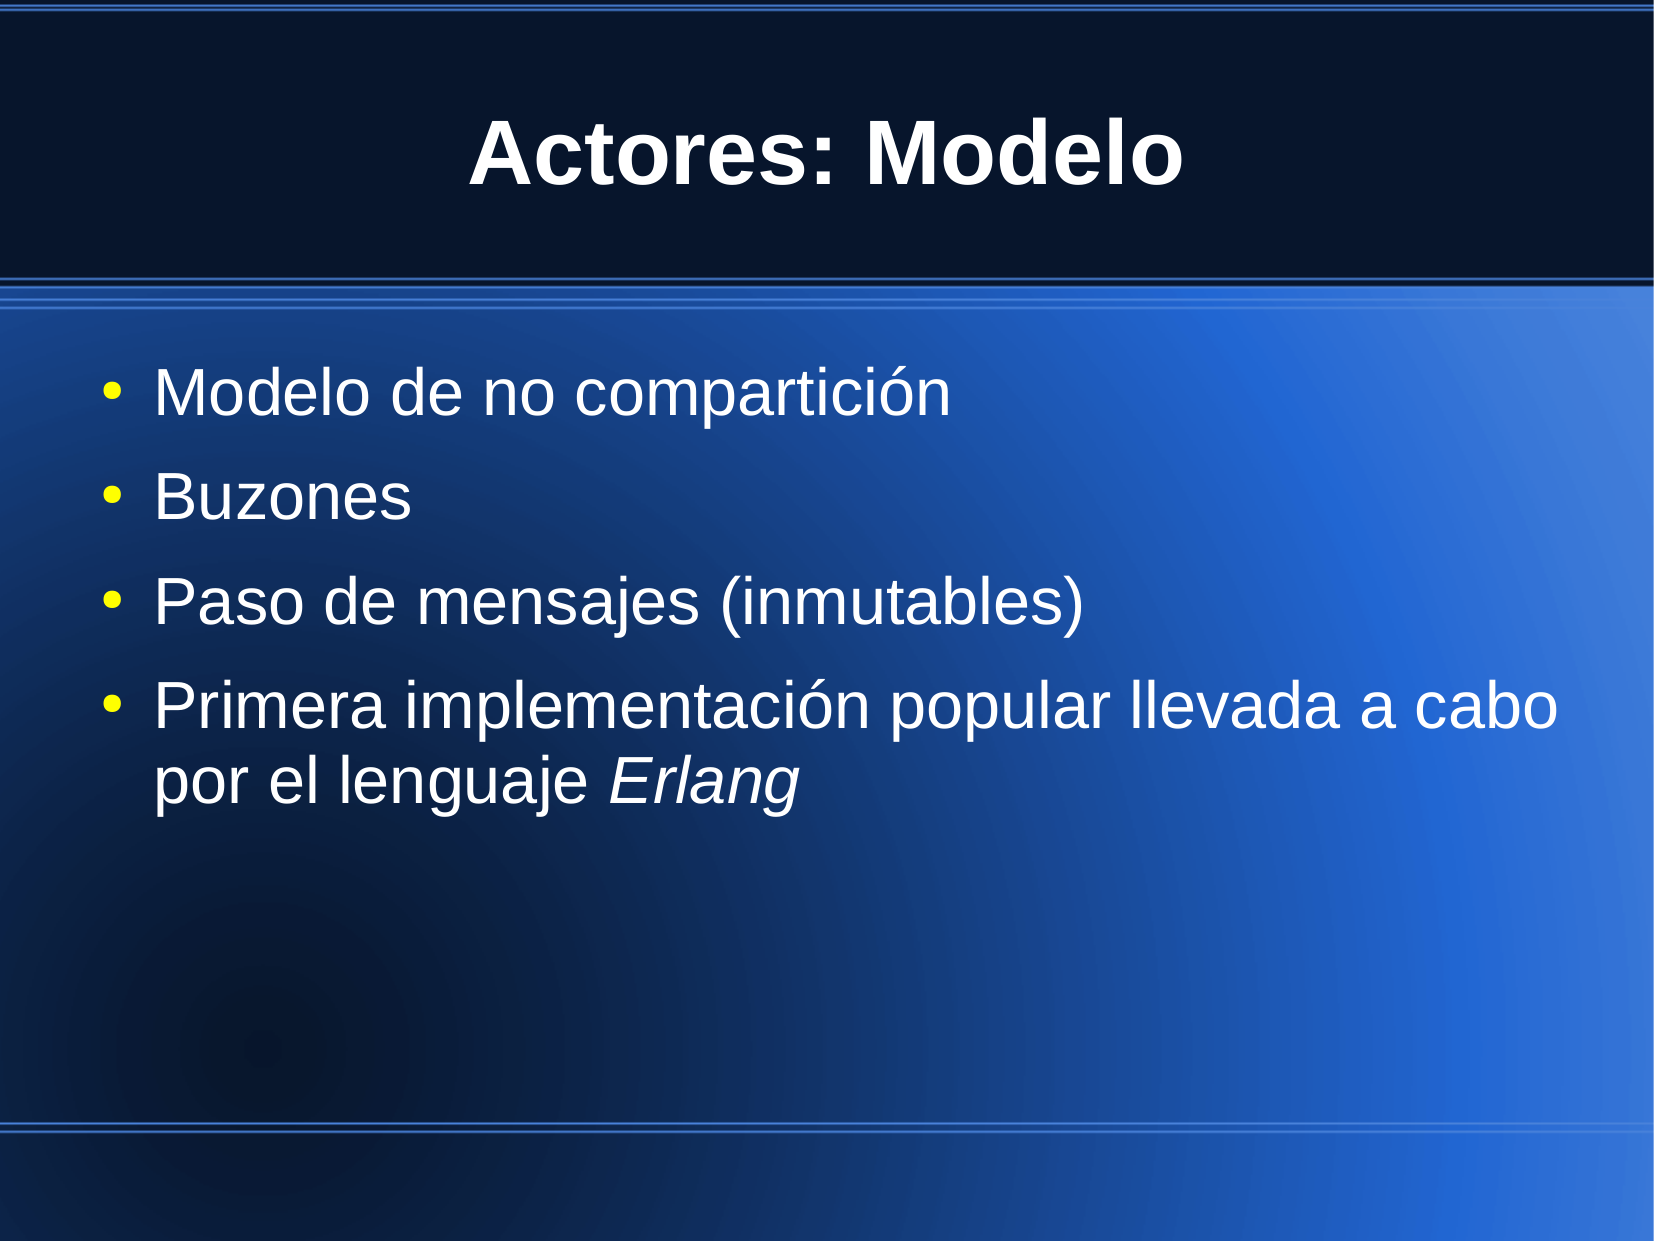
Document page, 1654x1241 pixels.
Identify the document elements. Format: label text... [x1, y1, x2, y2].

picture [0, 0, 1654, 1241]
list Modelo de no compartición Buzones Paso de mensajes (inmutables) Primera implementación popular llevada a cabo por el lenguaje Erlang [82, 355, 1571, 1174]
title Actores: Modelo [82, 49, 1571, 257]
